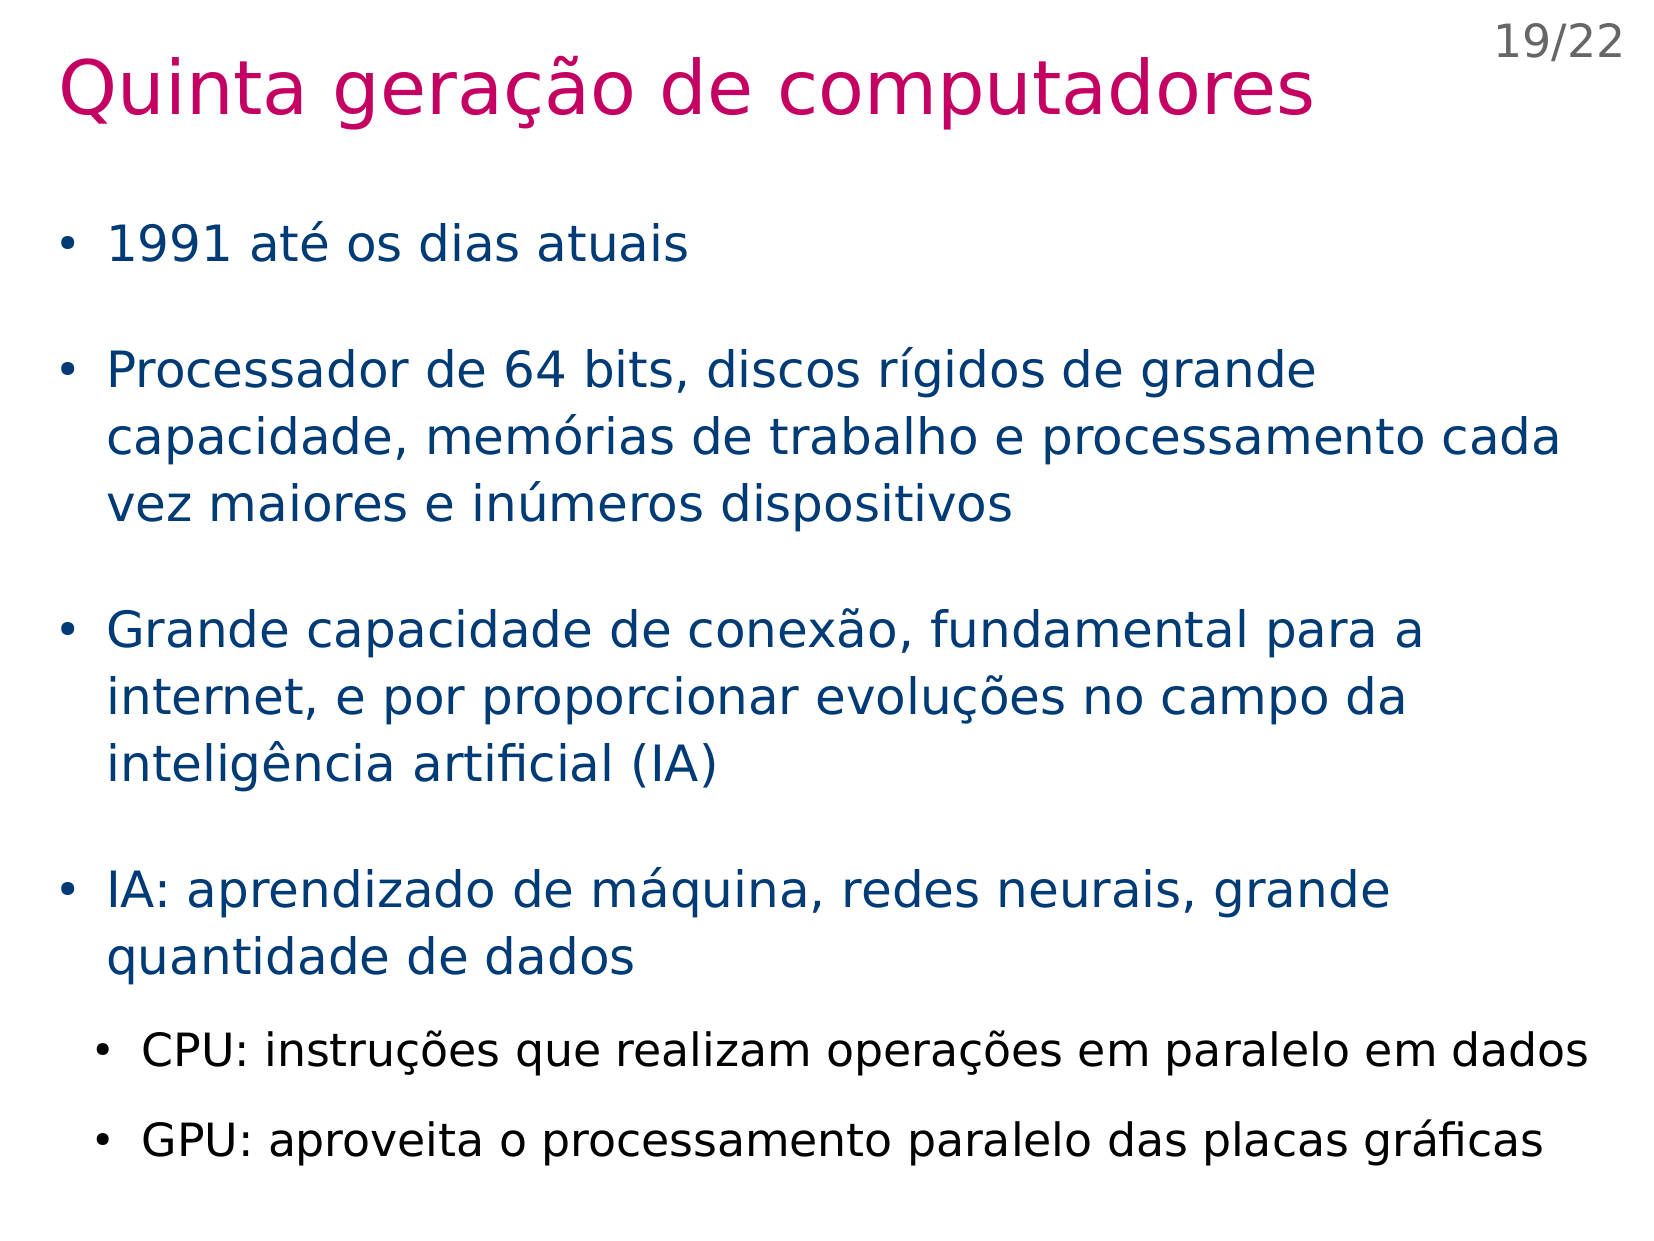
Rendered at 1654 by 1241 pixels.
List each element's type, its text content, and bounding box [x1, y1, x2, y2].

list 1991 até os dias atuais Processador de 64 bits, discos rígidos de grande capacidade, memórias de trabalho e processamento cada vez maiores e inúmeros dispositivos Grande capacidade de conexão, fundamental para a internet, e por proporcionar evoluções no campo da inteligência artificial (IA) IA: aprendizado de máquina, redes neurais, grande quantidade de dados CPU: instruções que realizam operações em paralelo em dados GPU: aproveita o processamento paralelo das placas gráficas [59, 206, 1625, 1211]
title Quinta geração de computadores [59, 29, 1625, 148]
